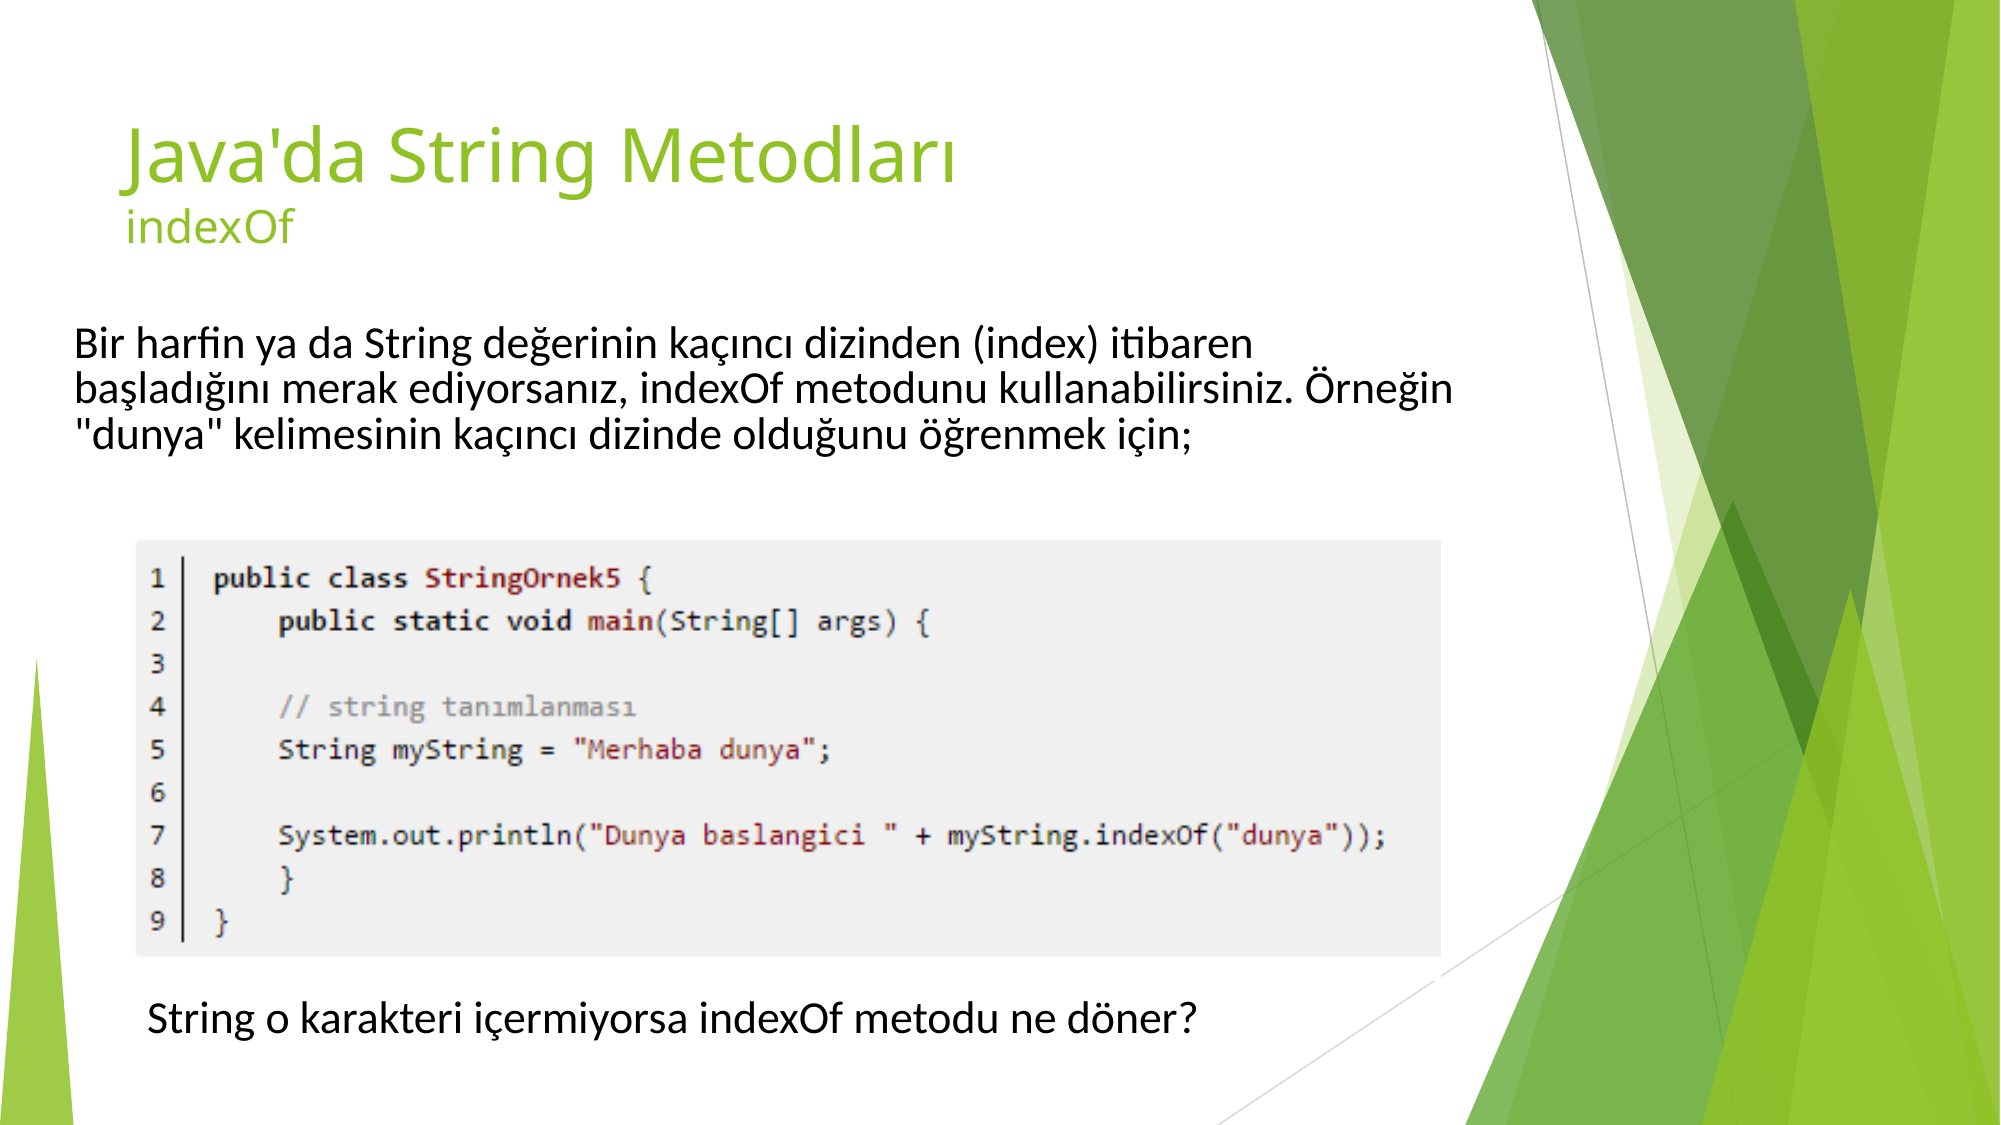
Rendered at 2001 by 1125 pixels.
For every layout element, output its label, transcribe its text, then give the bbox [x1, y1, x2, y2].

text_box String o karakteri içermiyorsa indexOf metodu ne döner? [132, 992, 1469, 1119]
text_box Bir harfin ya da String değerinin kaçıncı dizinden (index) itibaren başladığını merak ediyorsanız, indexOf metodunu kullanabilirsiniz. Örneğin "dunya" kelimesinin kaçıncı dizinde olduğunu öğrenmek için; [59, 316, 1477, 515]
title Java'da String Metodları indexOf [111, 99, 1522, 317]
picture [132, 531, 1441, 981]
